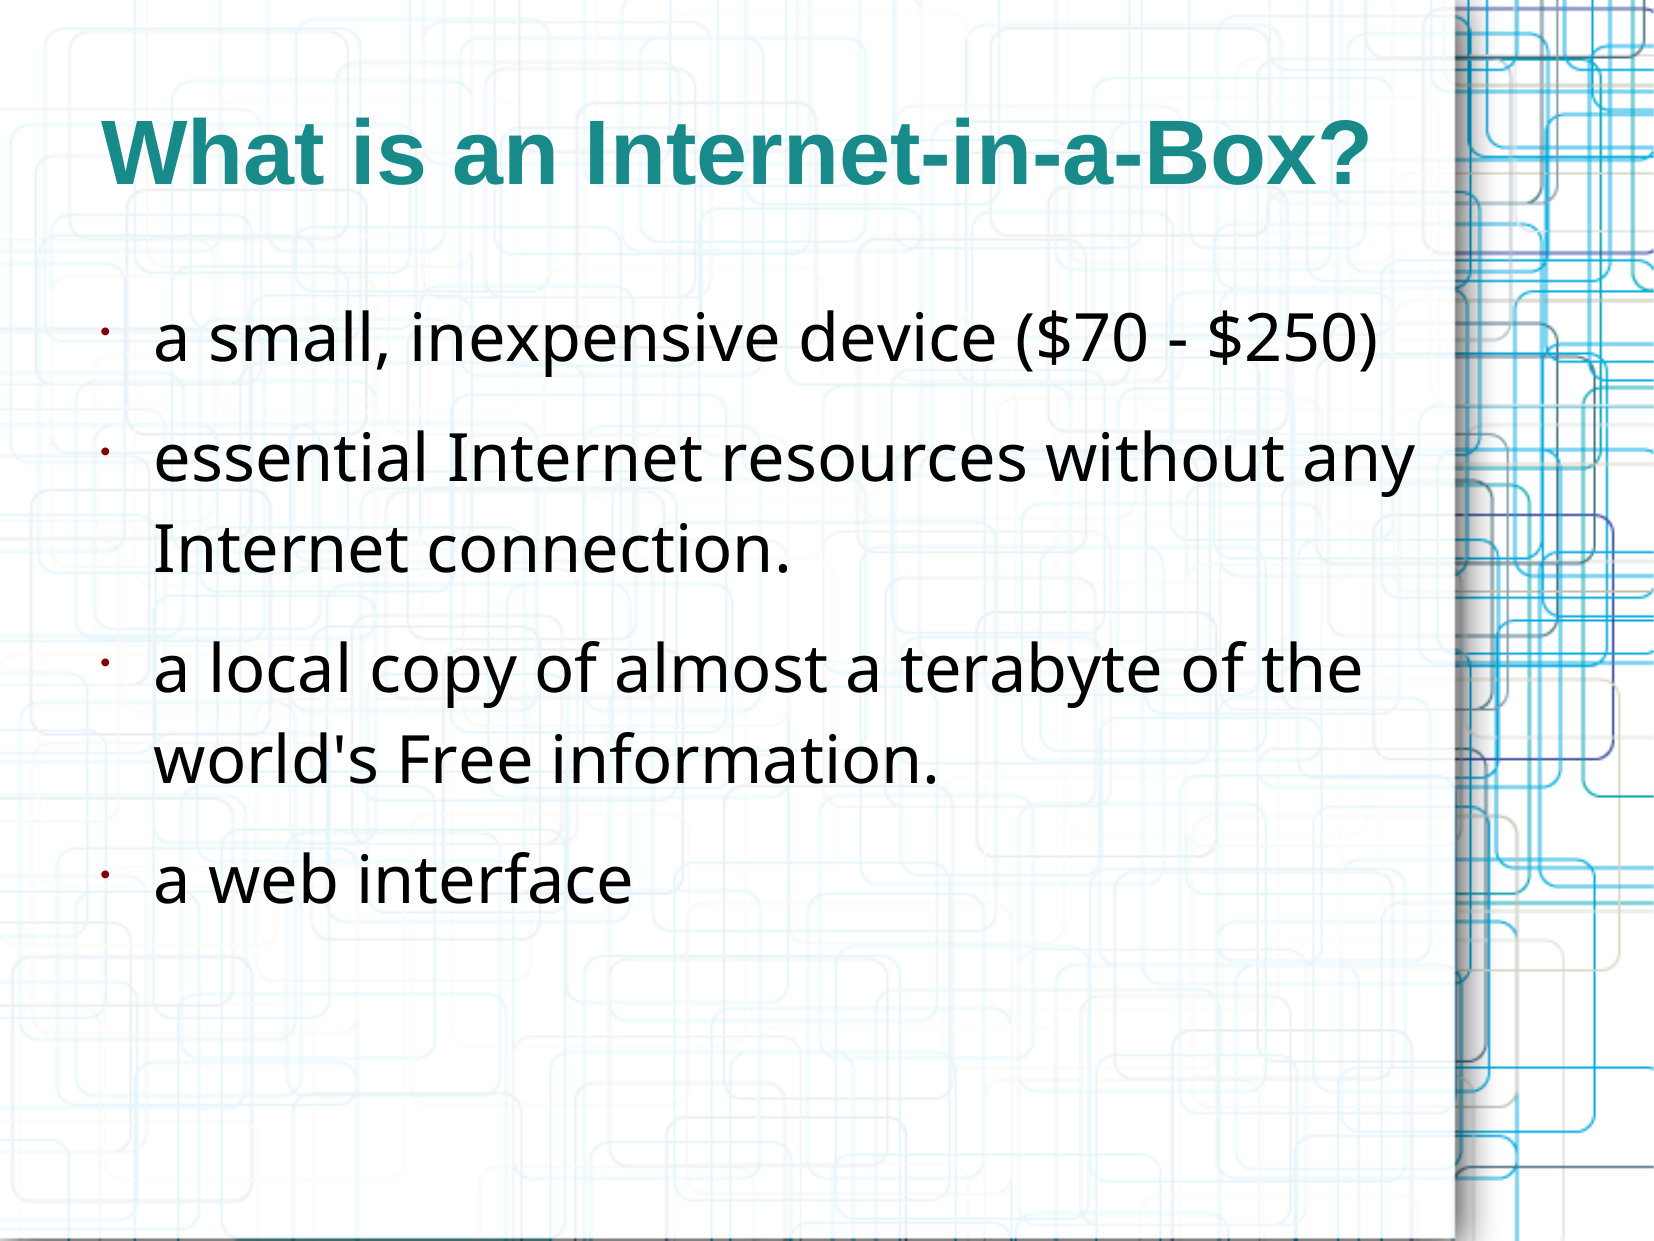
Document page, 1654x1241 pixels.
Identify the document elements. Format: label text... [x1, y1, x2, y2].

title What is an Internet-in-a-Box? [59, 49, 1418, 257]
list a small, inexpensive device ($70 - $250) essential Internet resources without any Internet connection. a local copy of almost a terabyte of the world's Free information. a web interface [82, 290, 1418, 1010]
picture [0, 0, 1654, 1241]
